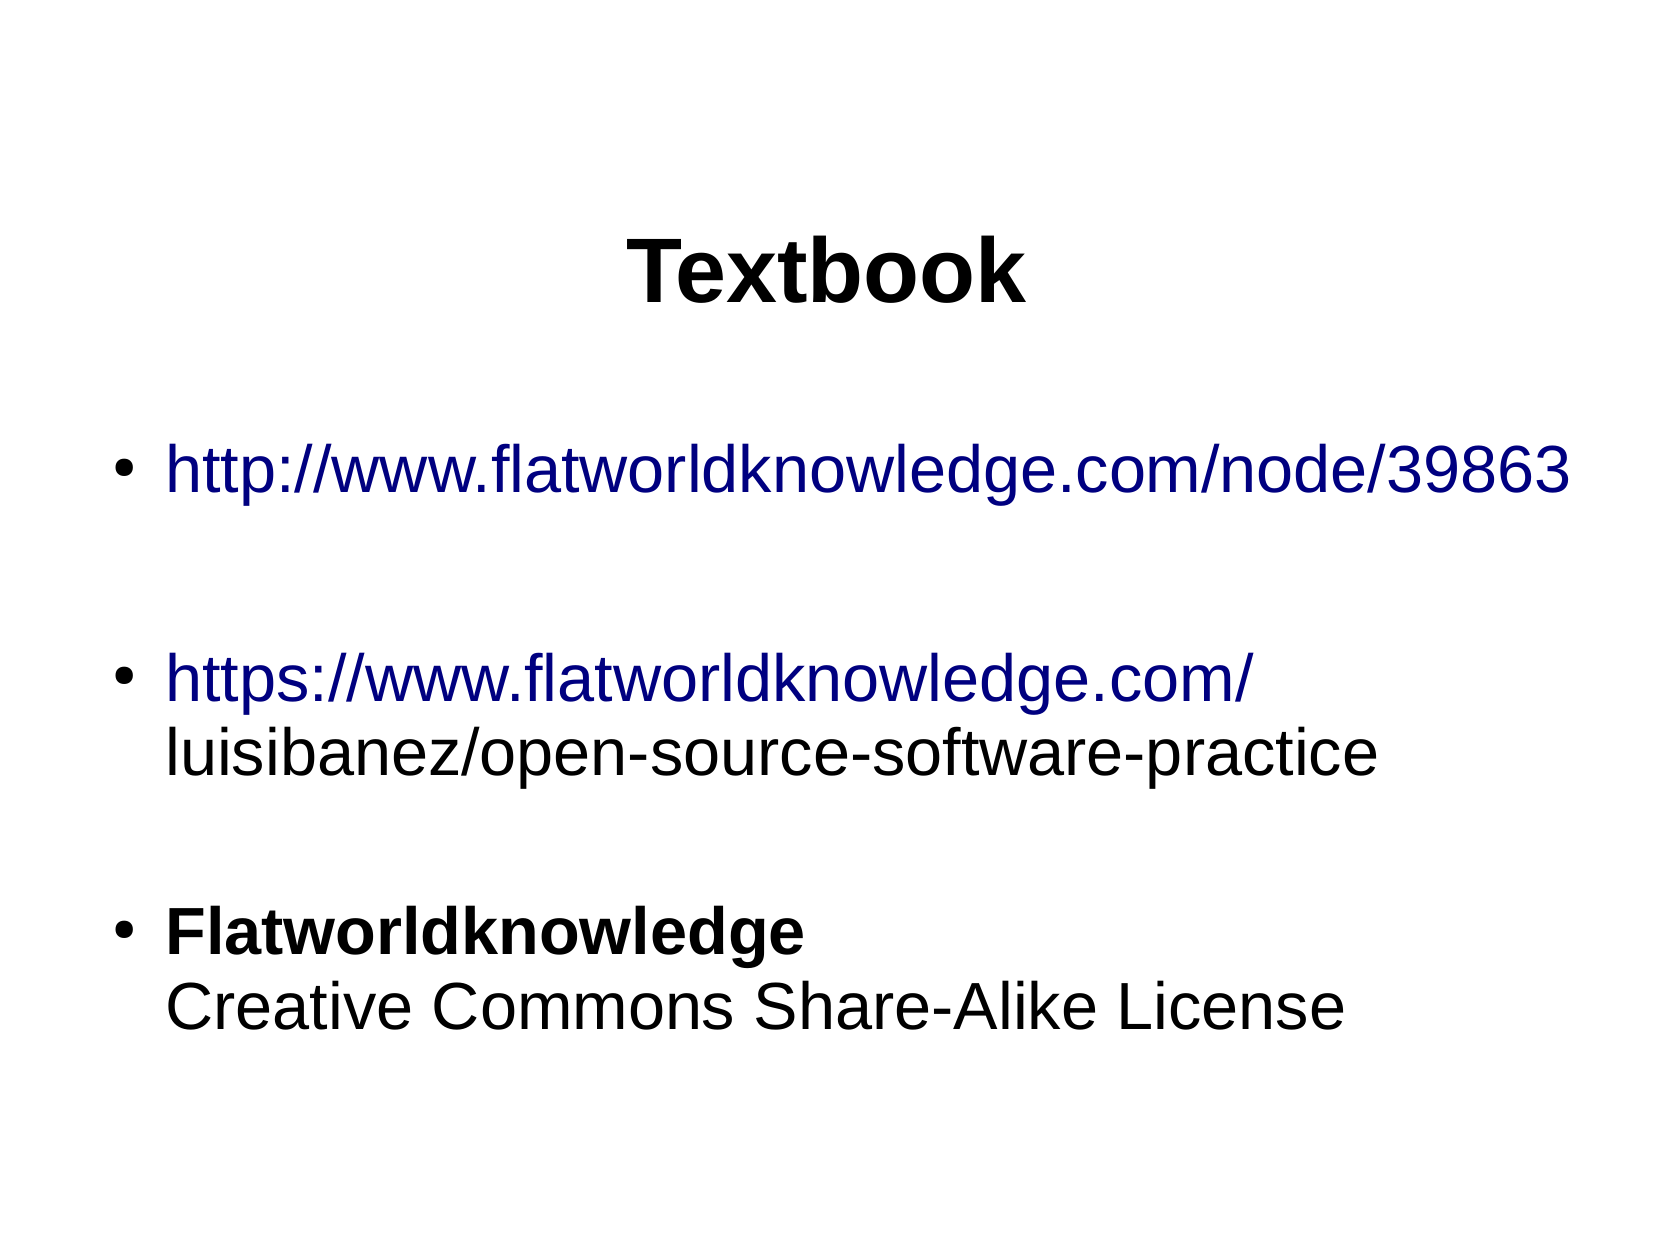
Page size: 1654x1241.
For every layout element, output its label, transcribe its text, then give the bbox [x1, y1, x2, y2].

list http://www.flatworldknowledge.com/node/39863 https://www.flatworldknowledge.com/ luisibanez/open-source-software-practice Flatworldknowledge Creative Commons Share-Alike License [94, 431, 1583, 1080]
title Textbook [82, 167, 1571, 375]
